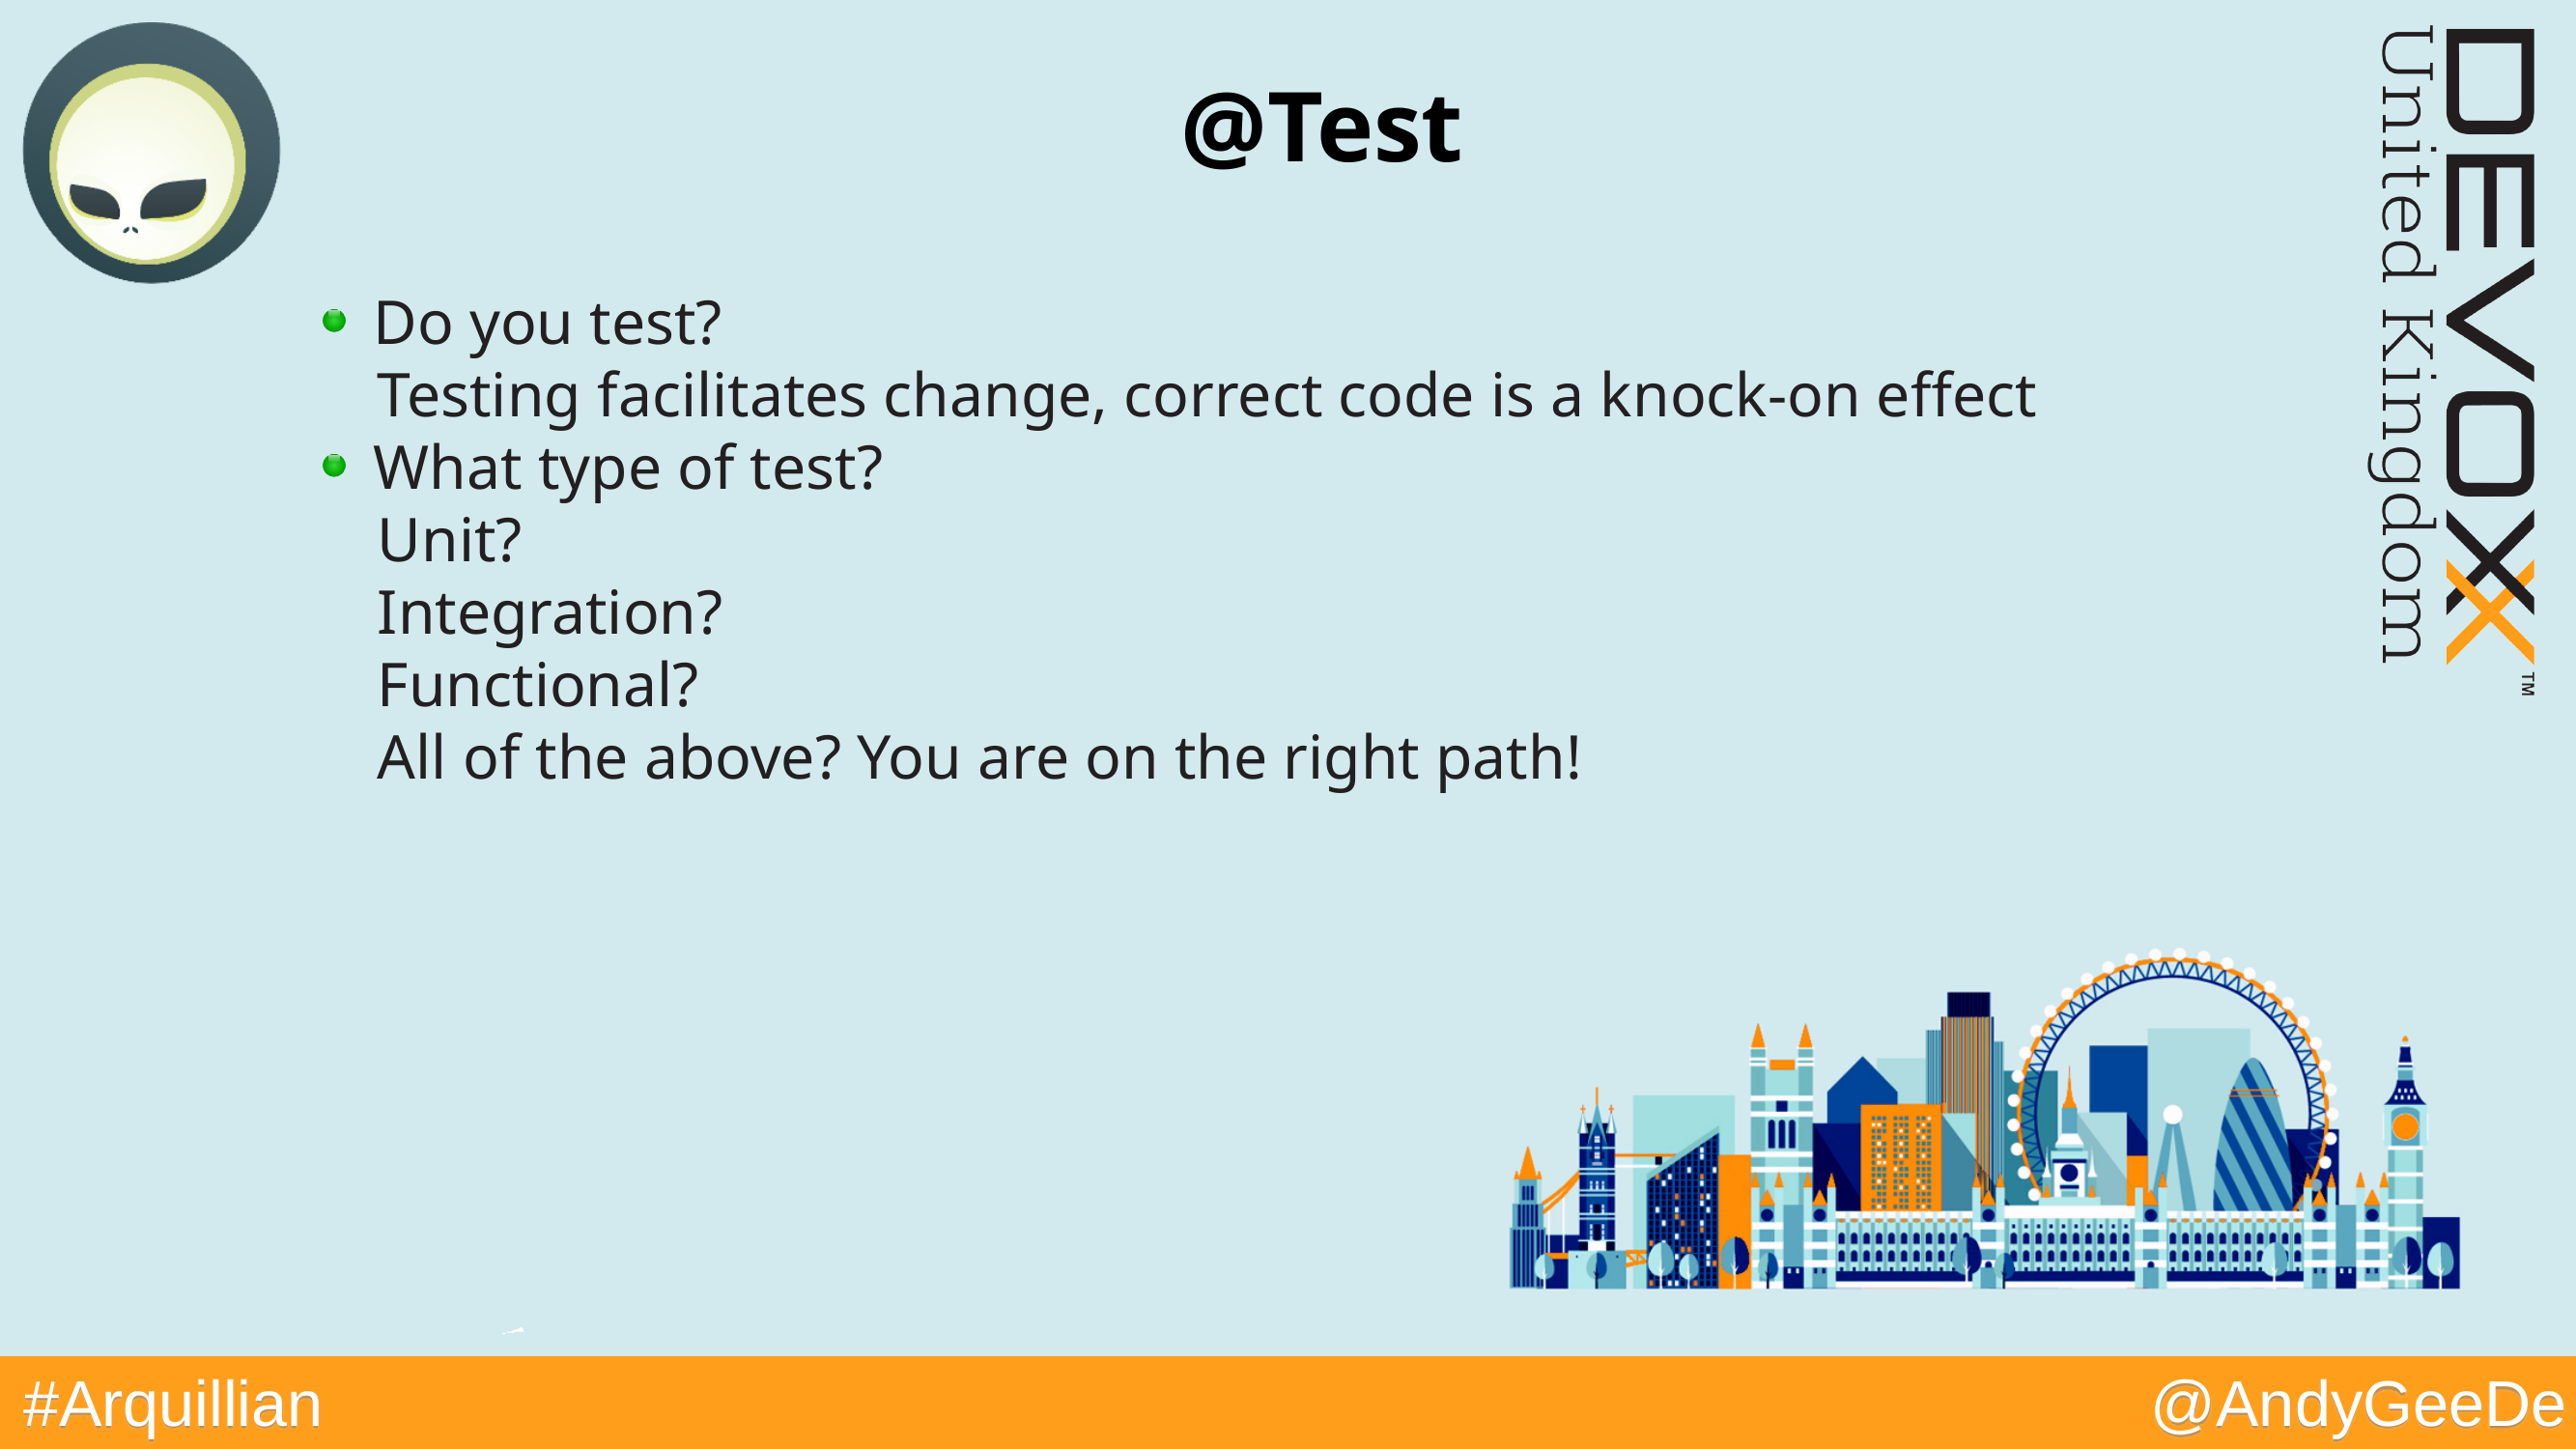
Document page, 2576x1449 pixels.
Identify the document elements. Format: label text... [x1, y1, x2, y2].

picture [0, 0, 2576, 1355]
title @Test [197, 58, 2448, 243]
list Do you test? Testing facilitates change, correct code is a knock-on effect What type of test? Unit? Integration? Functional? All of the above? You are on the right path! [304, 284, 2394, 1229]
